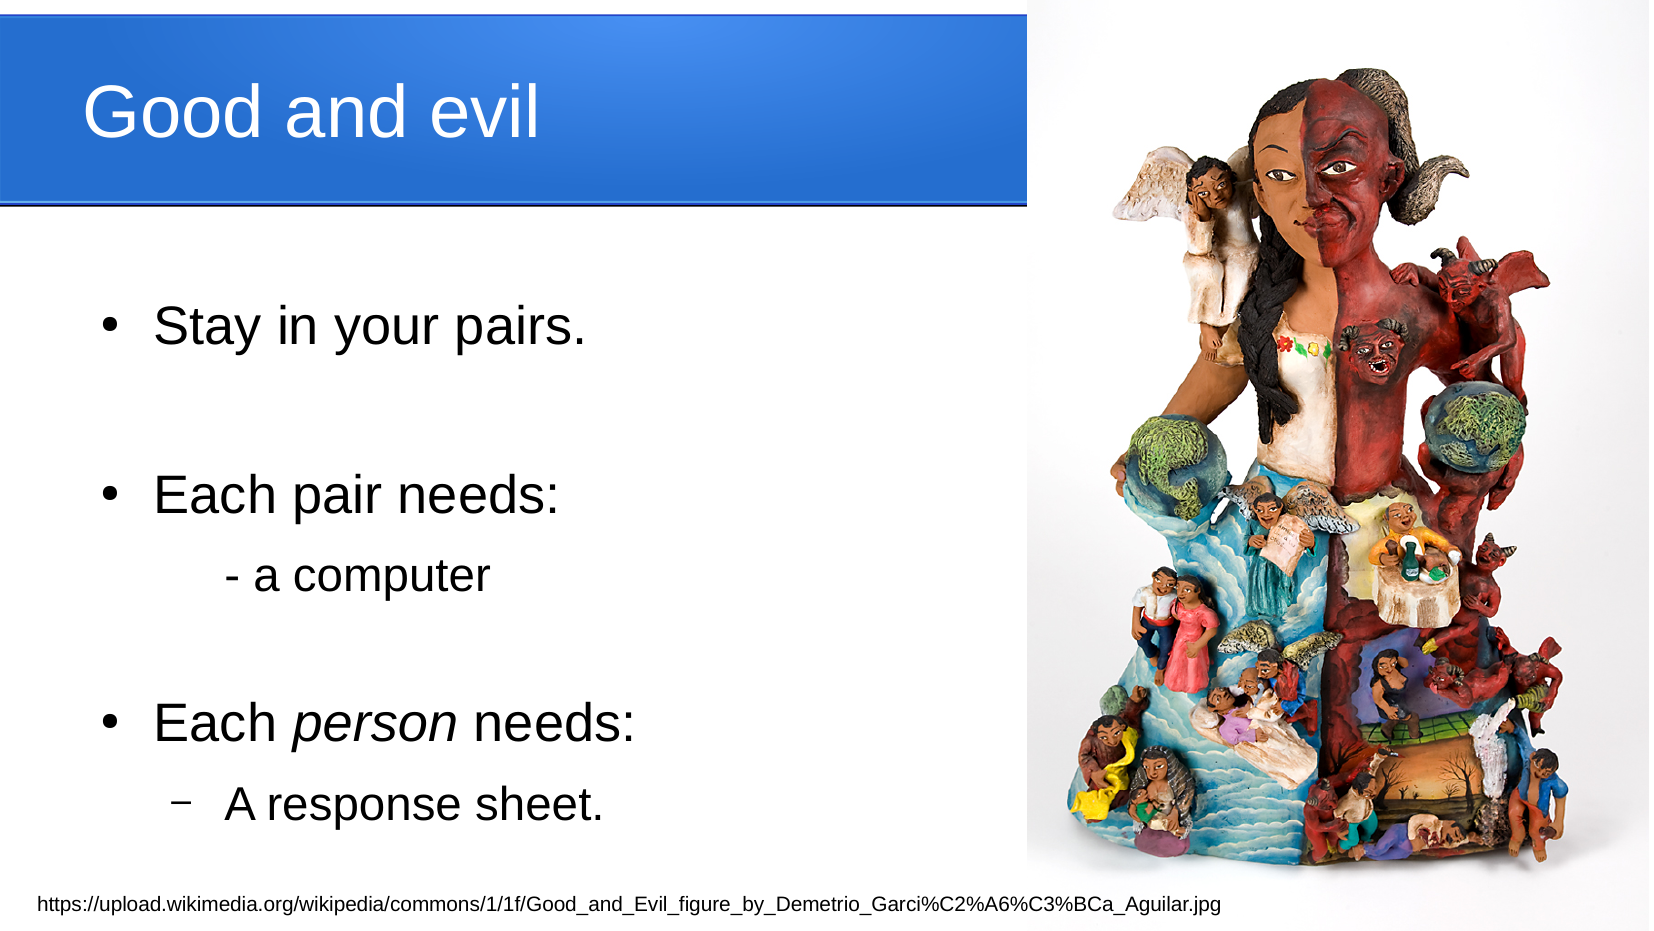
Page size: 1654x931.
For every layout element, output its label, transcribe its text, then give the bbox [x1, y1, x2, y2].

picture [1027, 0, 1649, 885]
list Stay in your pairs. Each pair needs: - a computer Each person needs: A response sheet. [82, 295, 1027, 835]
text_box https://upload.wikimedia.org/wikipedia/commons/1/1f/Good_and_Evil_figure_by_Demetrio_Garci%C2%A6%C3%BCa_Aguilar.jpg [22, 885, 1649, 931]
title Good and evil [82, 35, 1027, 189]
